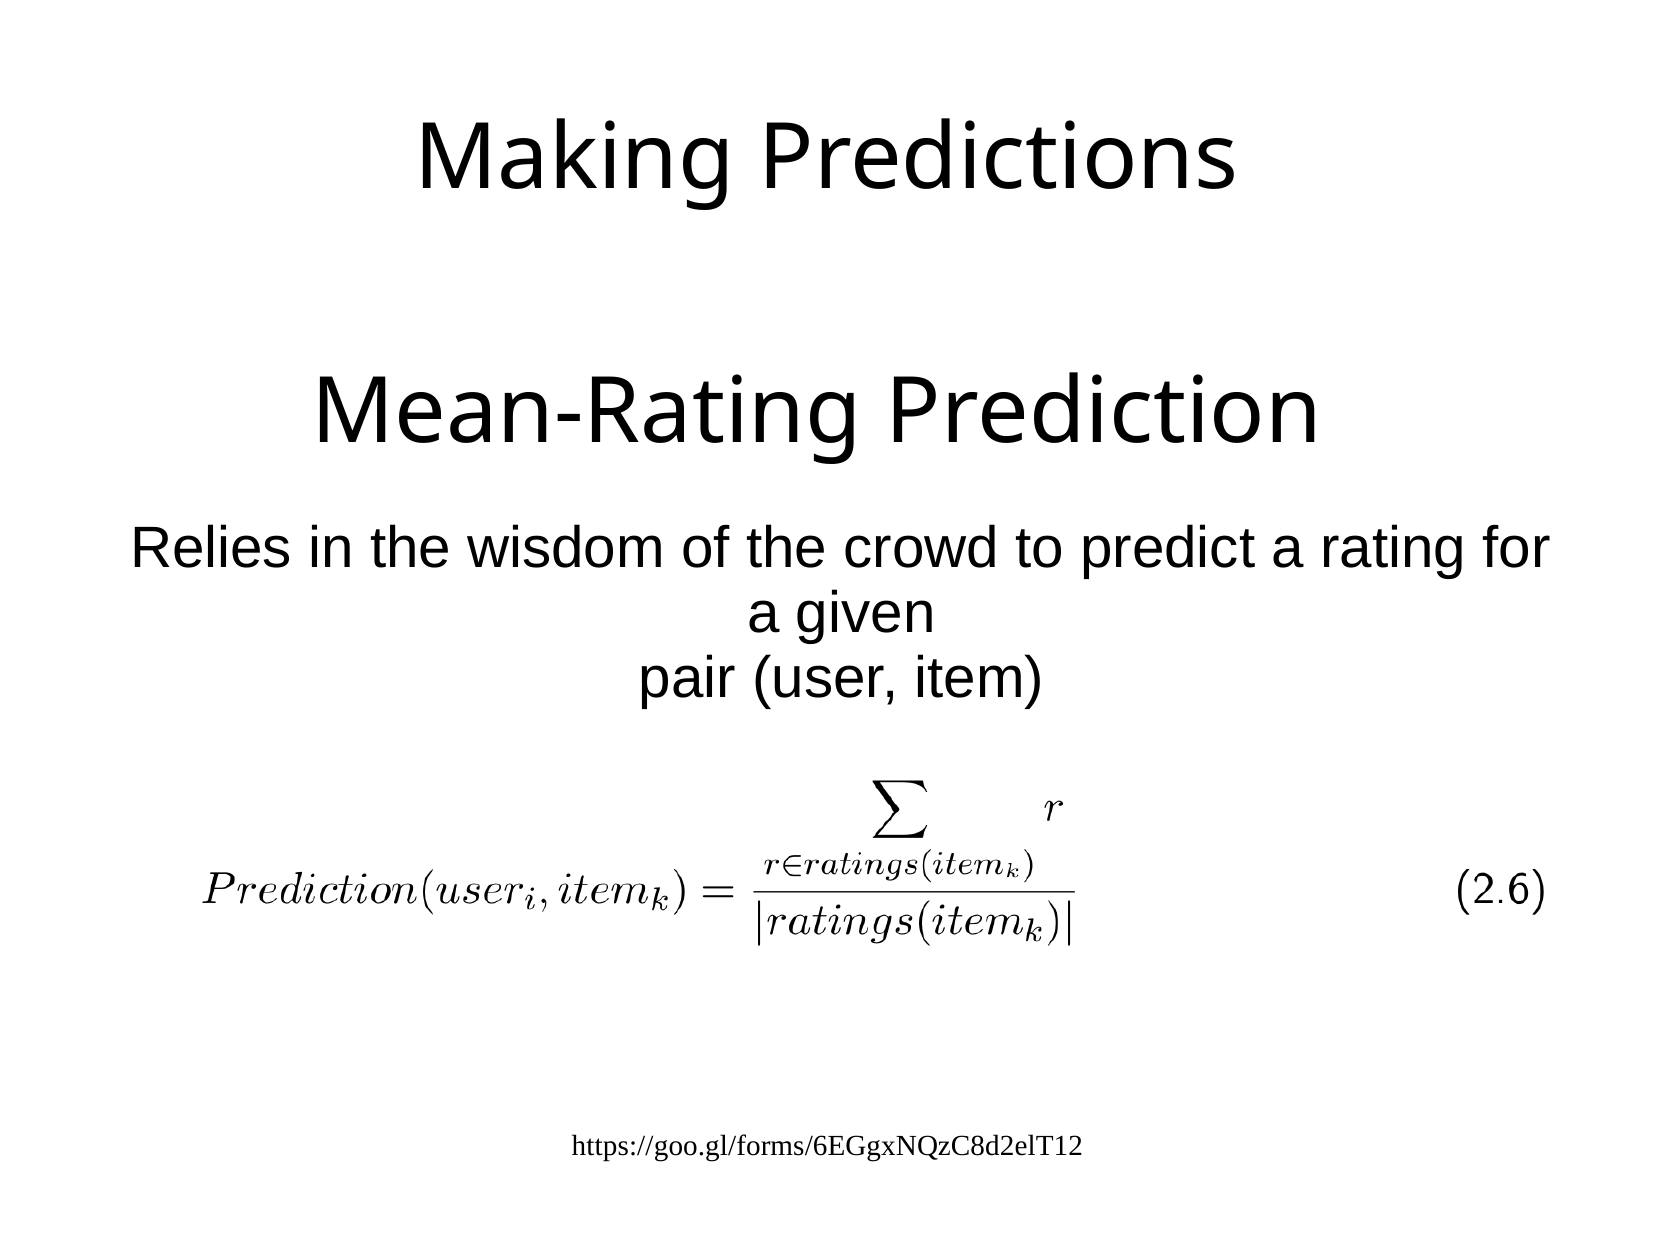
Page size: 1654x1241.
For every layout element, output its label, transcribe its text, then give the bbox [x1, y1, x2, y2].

title Mean-Rating Prediction [73, 303, 1562, 511]
text_box Relies in the wisdom of the crowd to predict a rating for a given pair (user, item) [111, 507, 1572, 717]
title Making Predictions [82, 49, 1571, 257]
picture [163, 725, 1604, 988]
